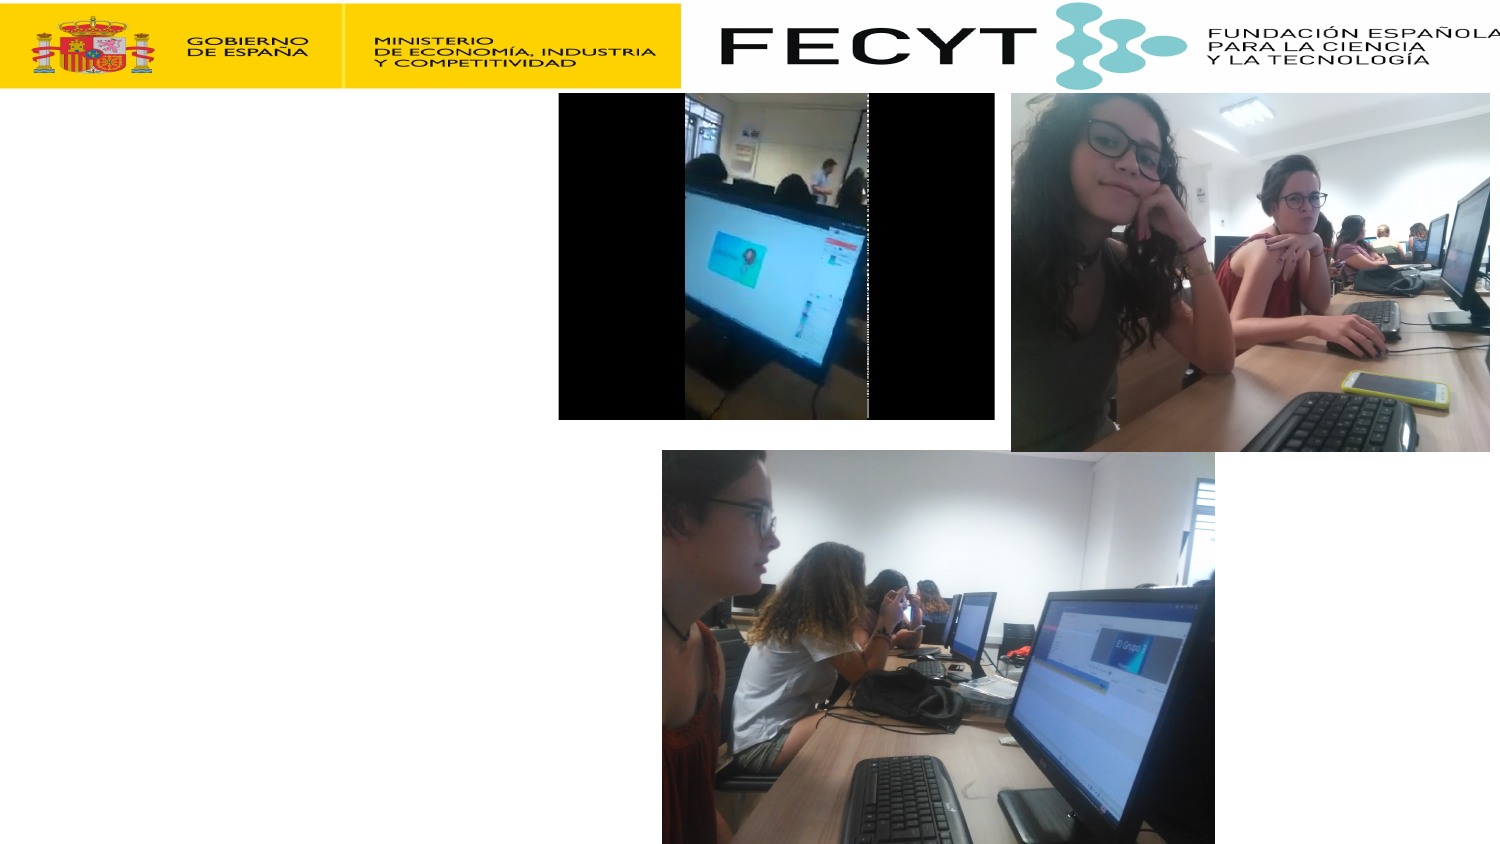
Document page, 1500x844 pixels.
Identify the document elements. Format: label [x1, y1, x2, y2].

picture [0, 0, 1500, 844]
text_box [558, 93, 995, 420]
